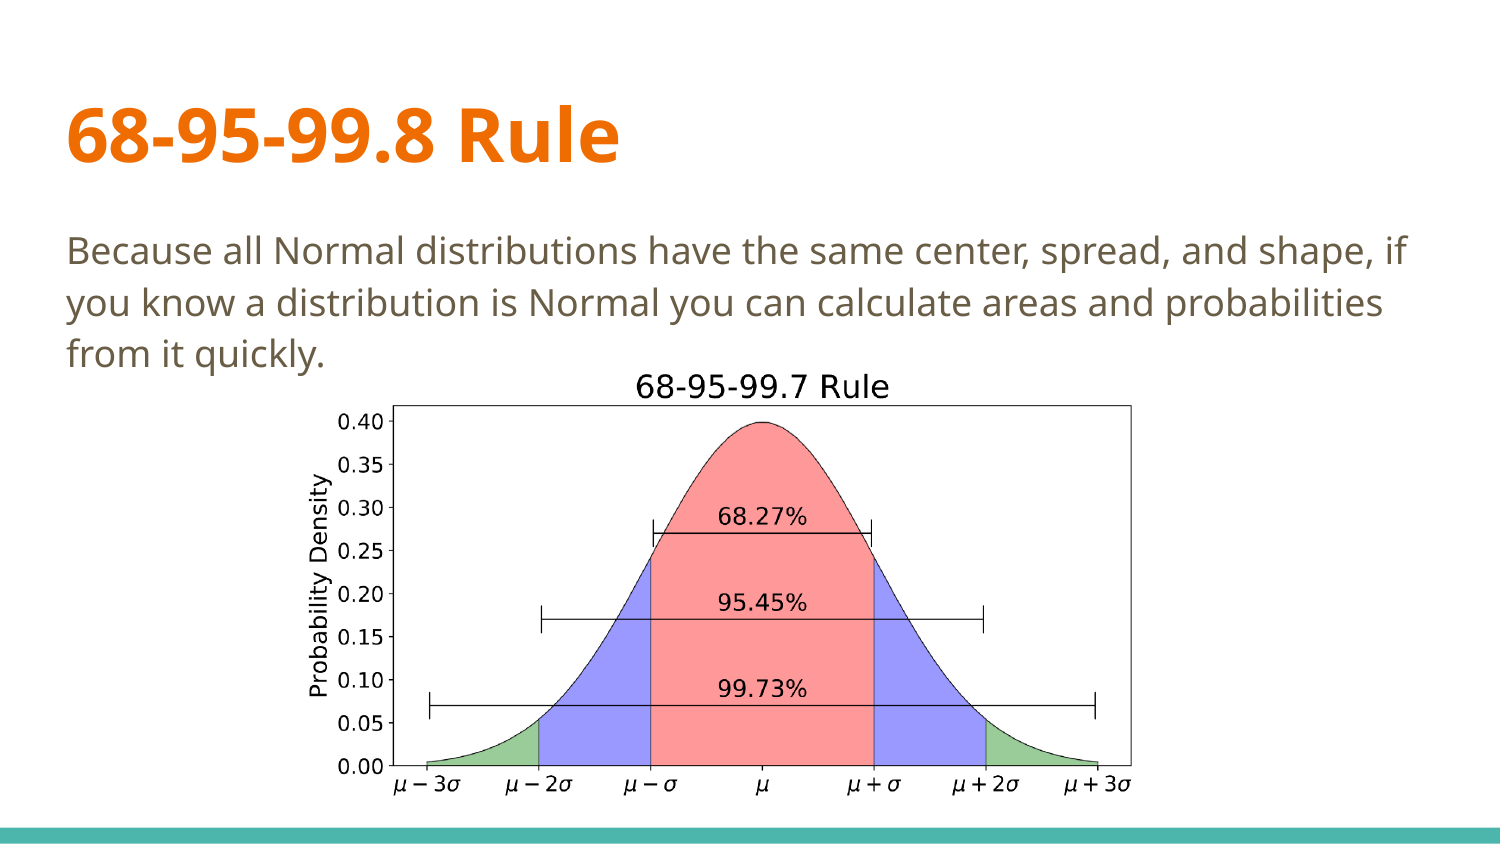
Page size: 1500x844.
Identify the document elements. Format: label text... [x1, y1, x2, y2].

title 68-95-99.8 Rule [51, 72, 1449, 189]
list Because all Normal distributions have the same center, spread, and shape, if you know a distribution is Normal you can calculate areas and probabilities from it quickly. [51, 205, 1449, 747]
picture [274, 747, 1226, 825]
